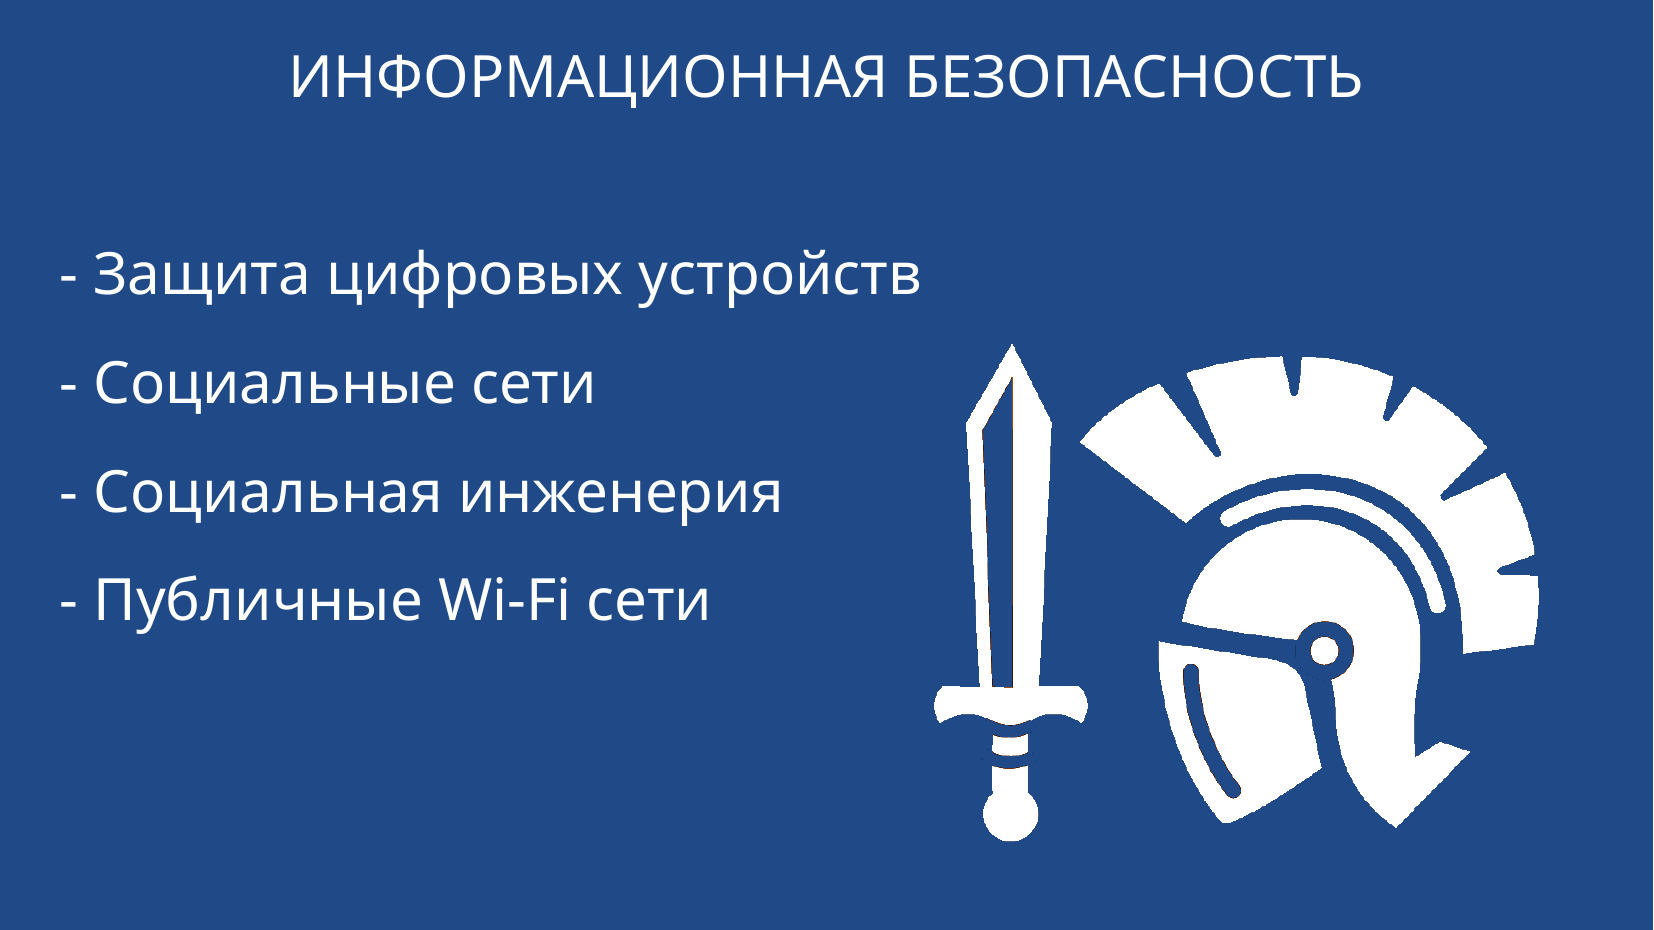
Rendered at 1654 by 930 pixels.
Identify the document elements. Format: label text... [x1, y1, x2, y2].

picture [919, 329, 1546, 876]
text_box - Защита цифровых устройств - Социальные сети - Социальная инженерия - Публичные Wi-Fi сети [45, 225, 1636, 901]
title ИНФОРМАЦИОННАЯ БЕЗОПАСНОСТЬ [0, 0, 1653, 151]
